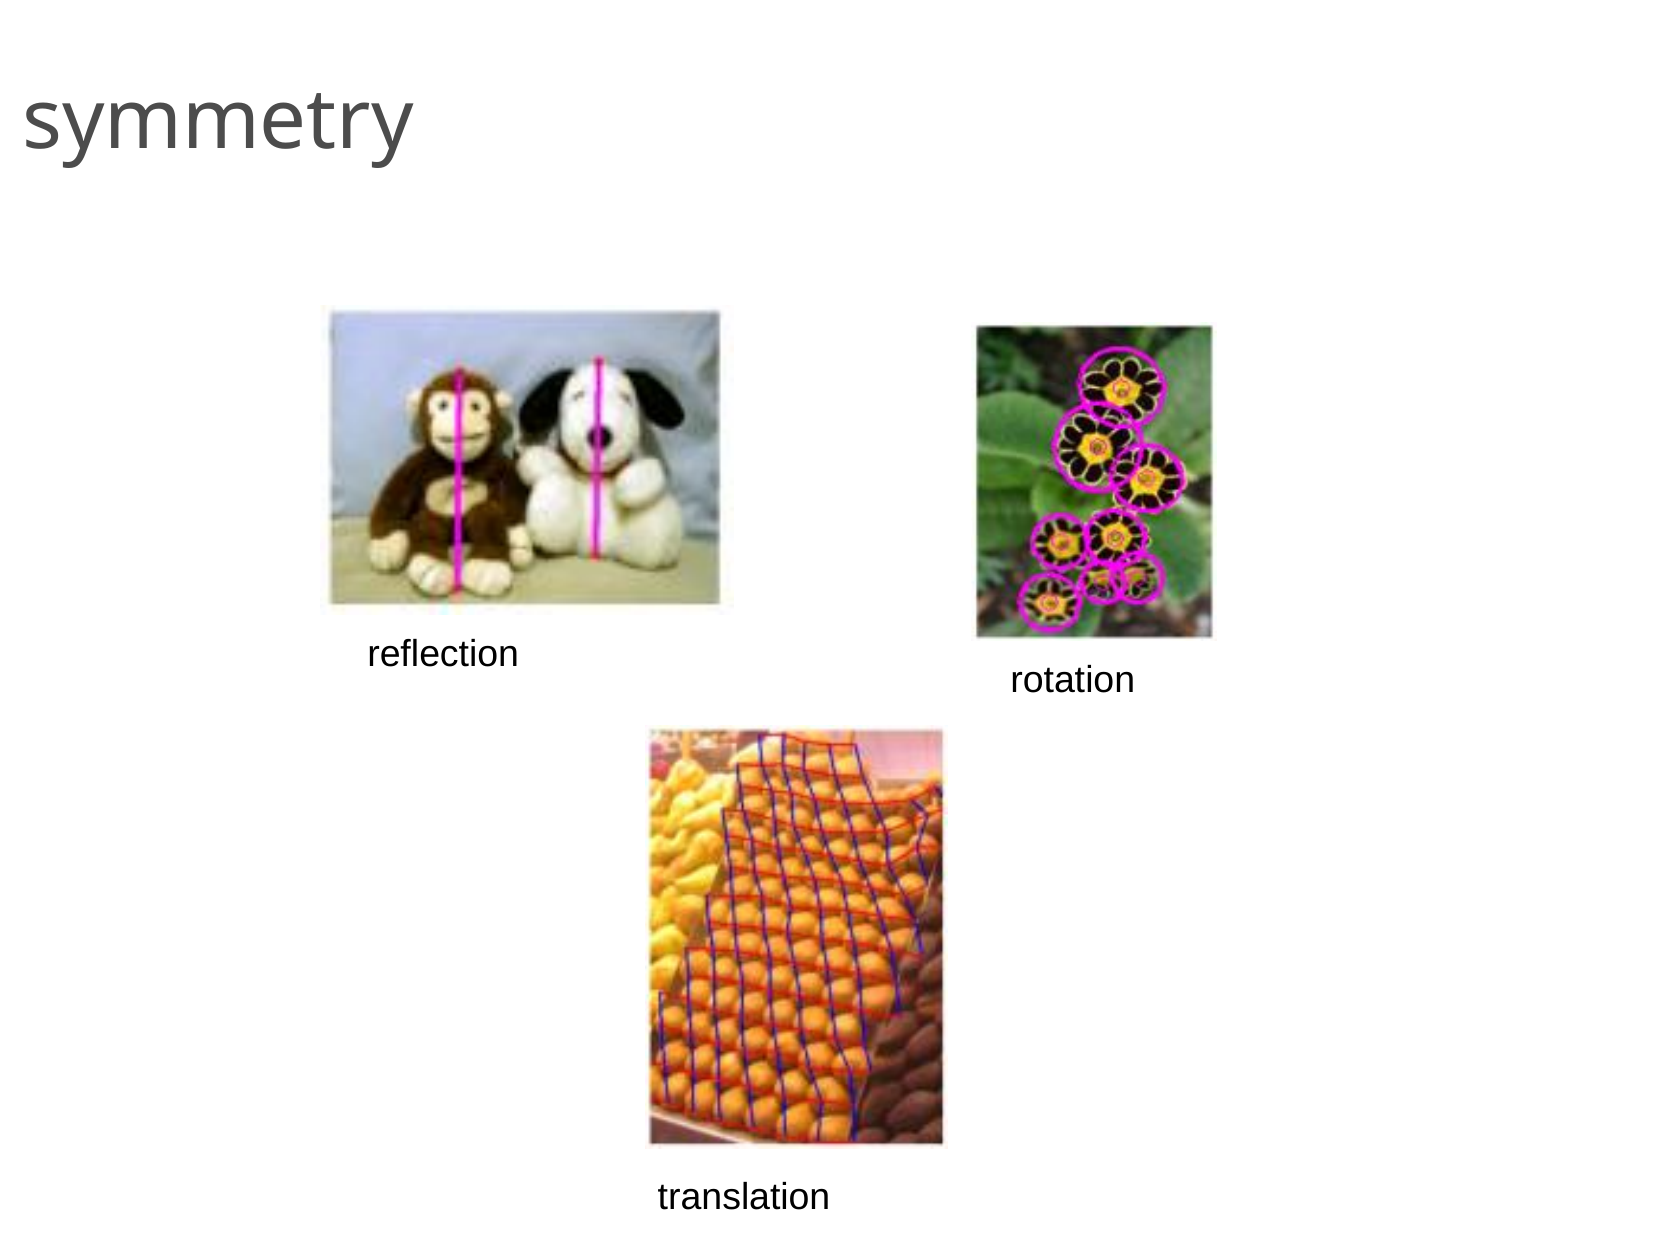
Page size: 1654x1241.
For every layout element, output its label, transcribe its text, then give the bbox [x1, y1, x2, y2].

picture [971, 322, 1217, 641]
text_box rotation [995, 651, 1150, 708]
text_box reflection [352, 624, 534, 682]
text_box translation [642, 1167, 846, 1225]
picture [645, 725, 948, 1149]
title symmetry [22, 19, 1654, 213]
picture [320, 305, 734, 615]
